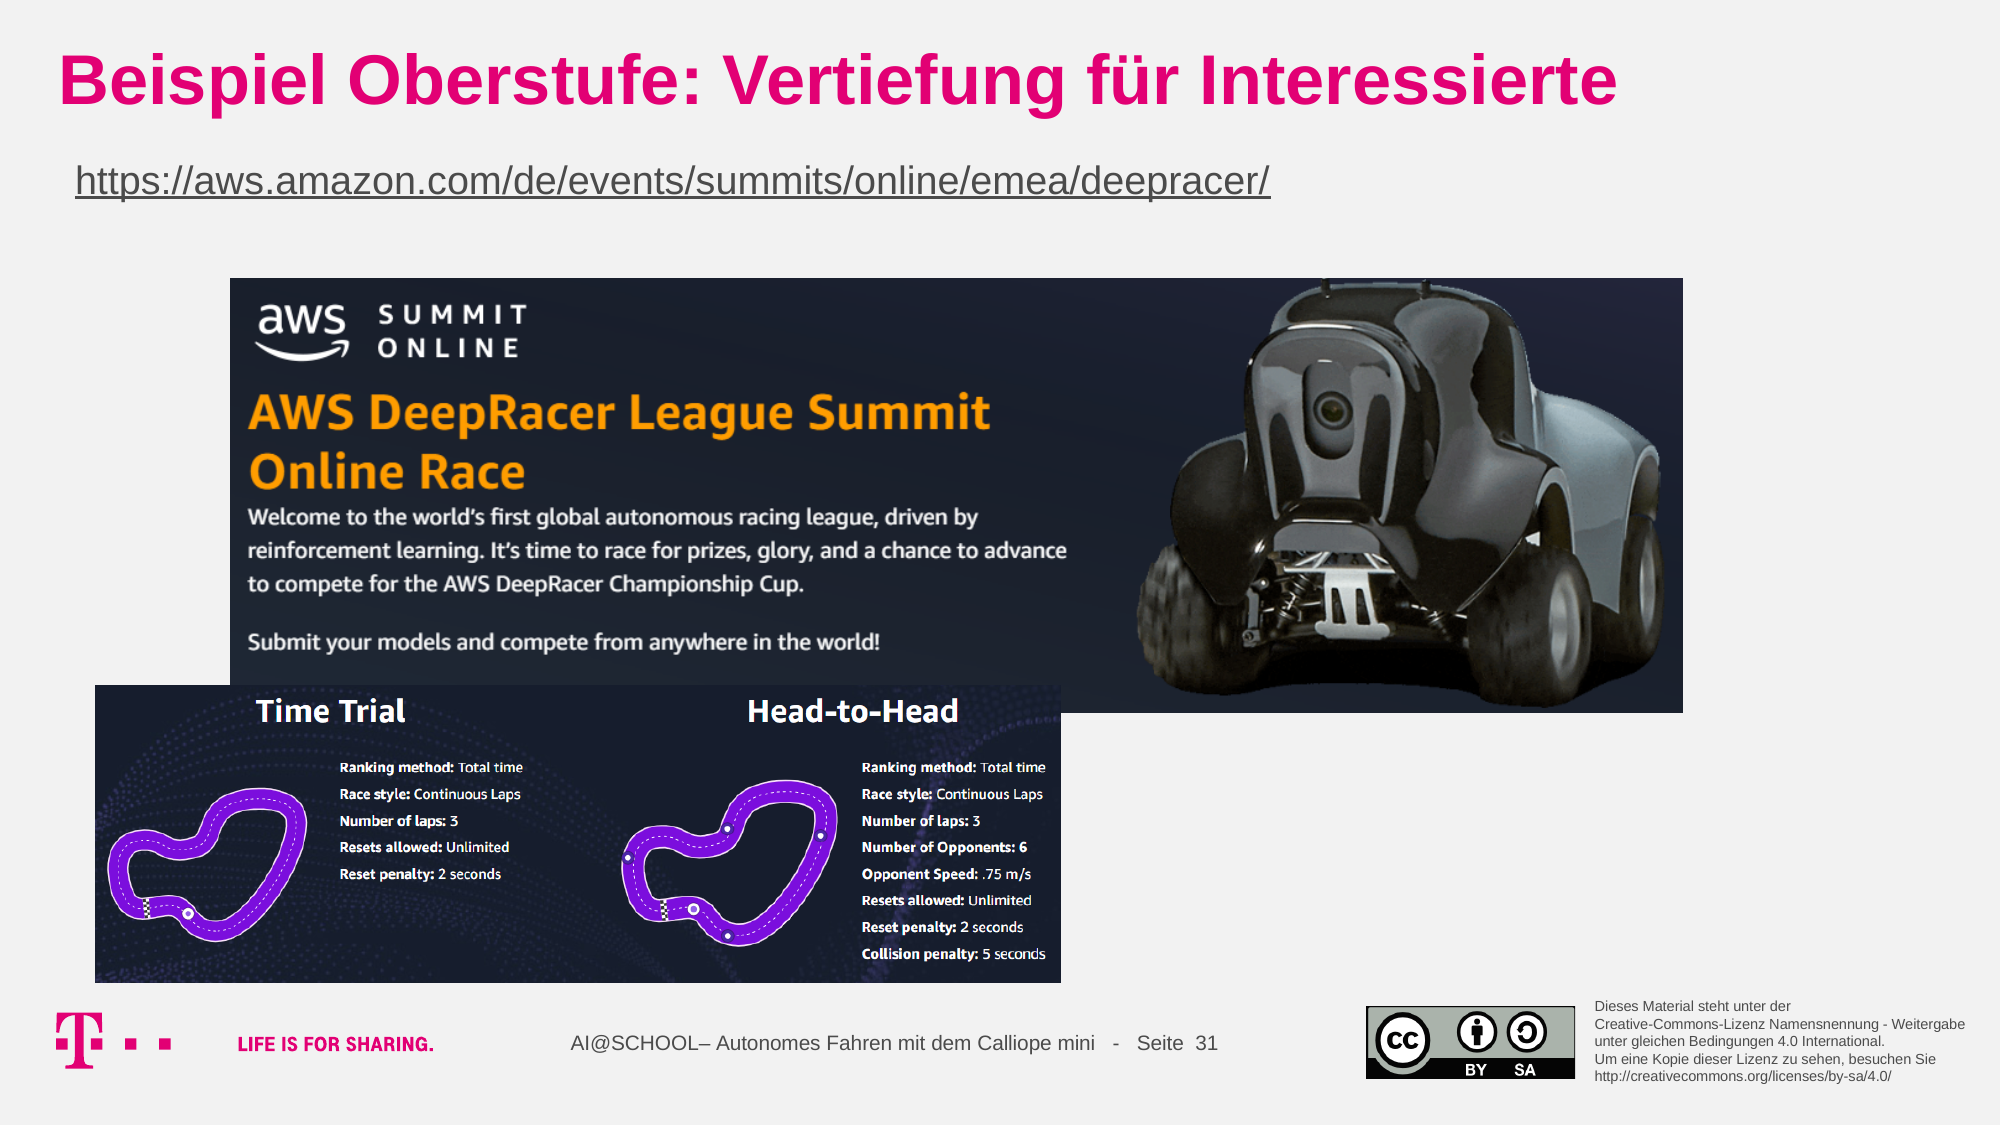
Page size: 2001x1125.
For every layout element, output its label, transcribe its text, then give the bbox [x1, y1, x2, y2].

list https://aws.amazon.com/de/events/summits/online/emea/deepracer/ [0, 152, 1888, 957]
picture [95, 278, 1683, 983]
title Beispiel Oberstufe: Vertiefung für Interessierte [0, 43, 1888, 132]
